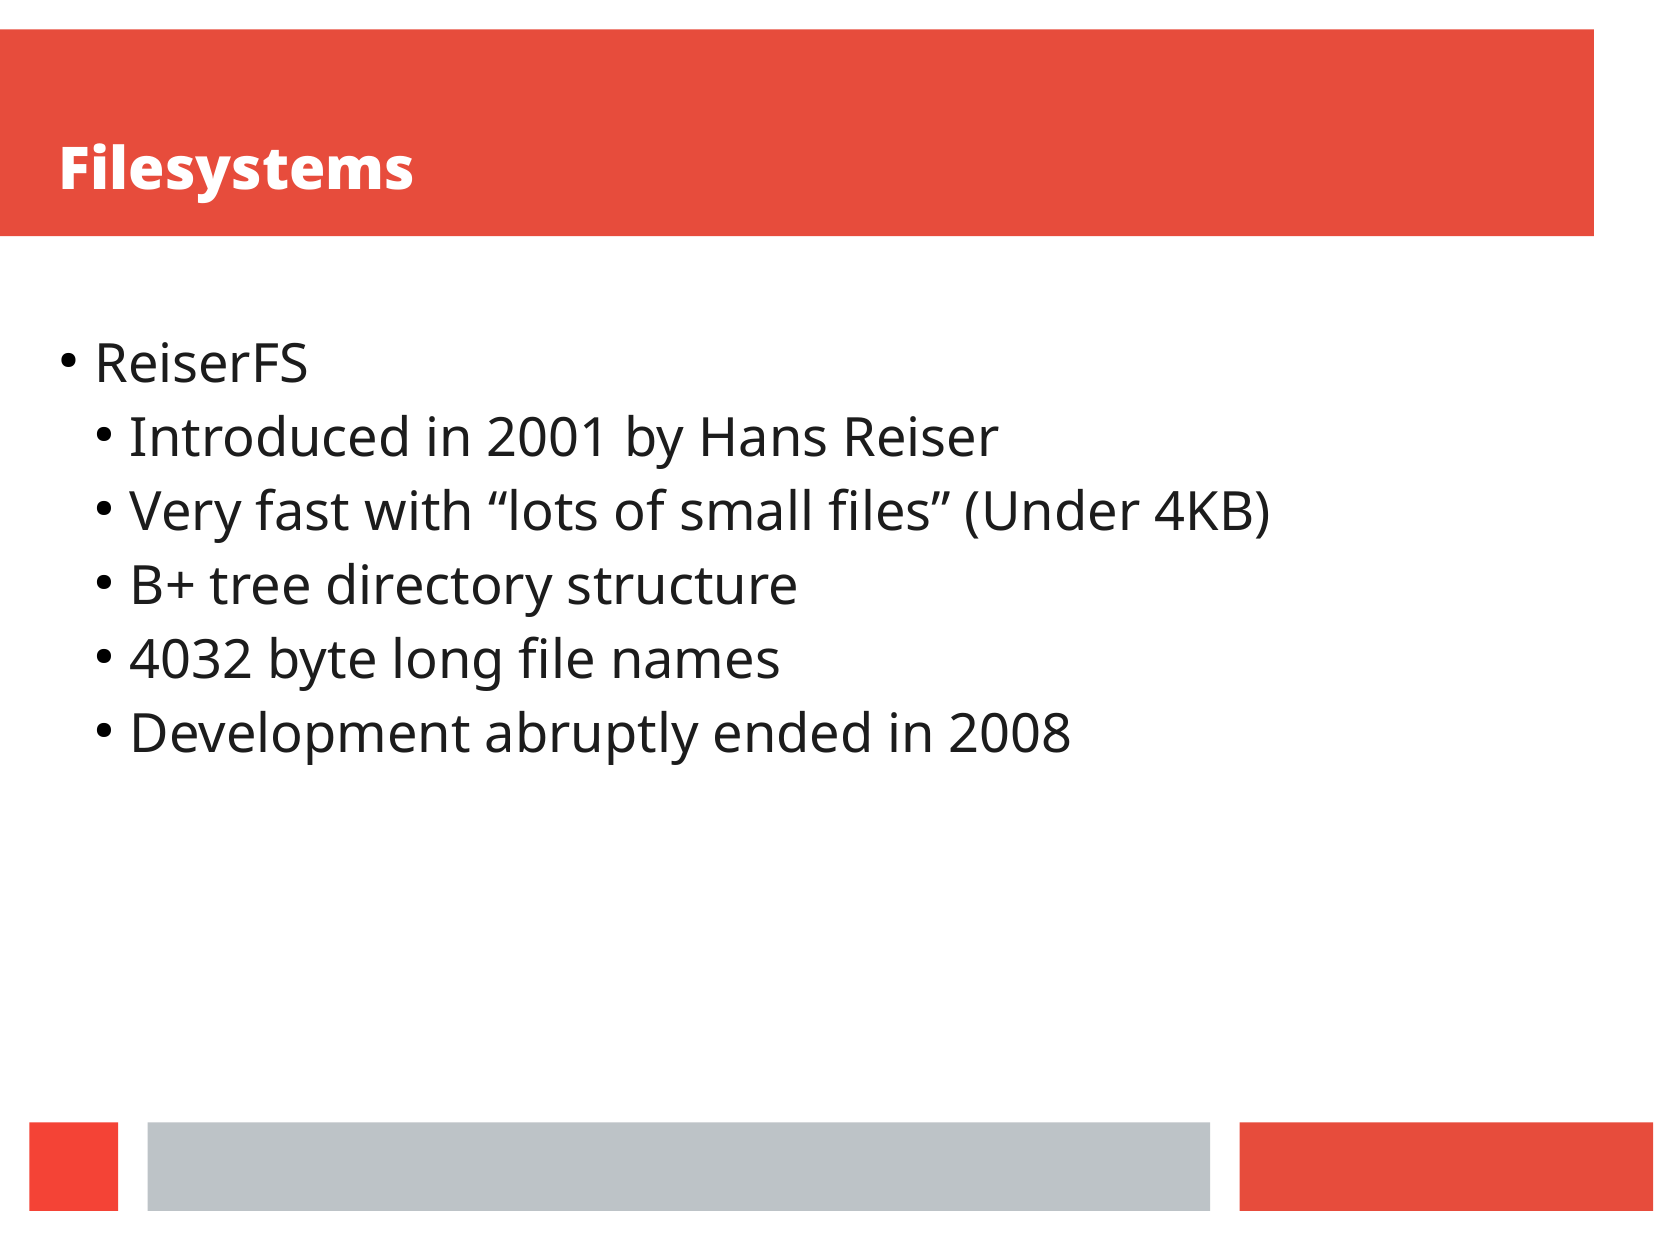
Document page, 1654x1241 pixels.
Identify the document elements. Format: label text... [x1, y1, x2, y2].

subtitle ReiserFS Introduced in 2001 by Hans Reiser Very fast with “lots of small files” (Under 4KB) B+ tree directory structure 4032 byte long file names Development abruptly ended in 2008 [58, 324, 1565, 1093]
title Filesystems [58, 59, 1594, 207]
